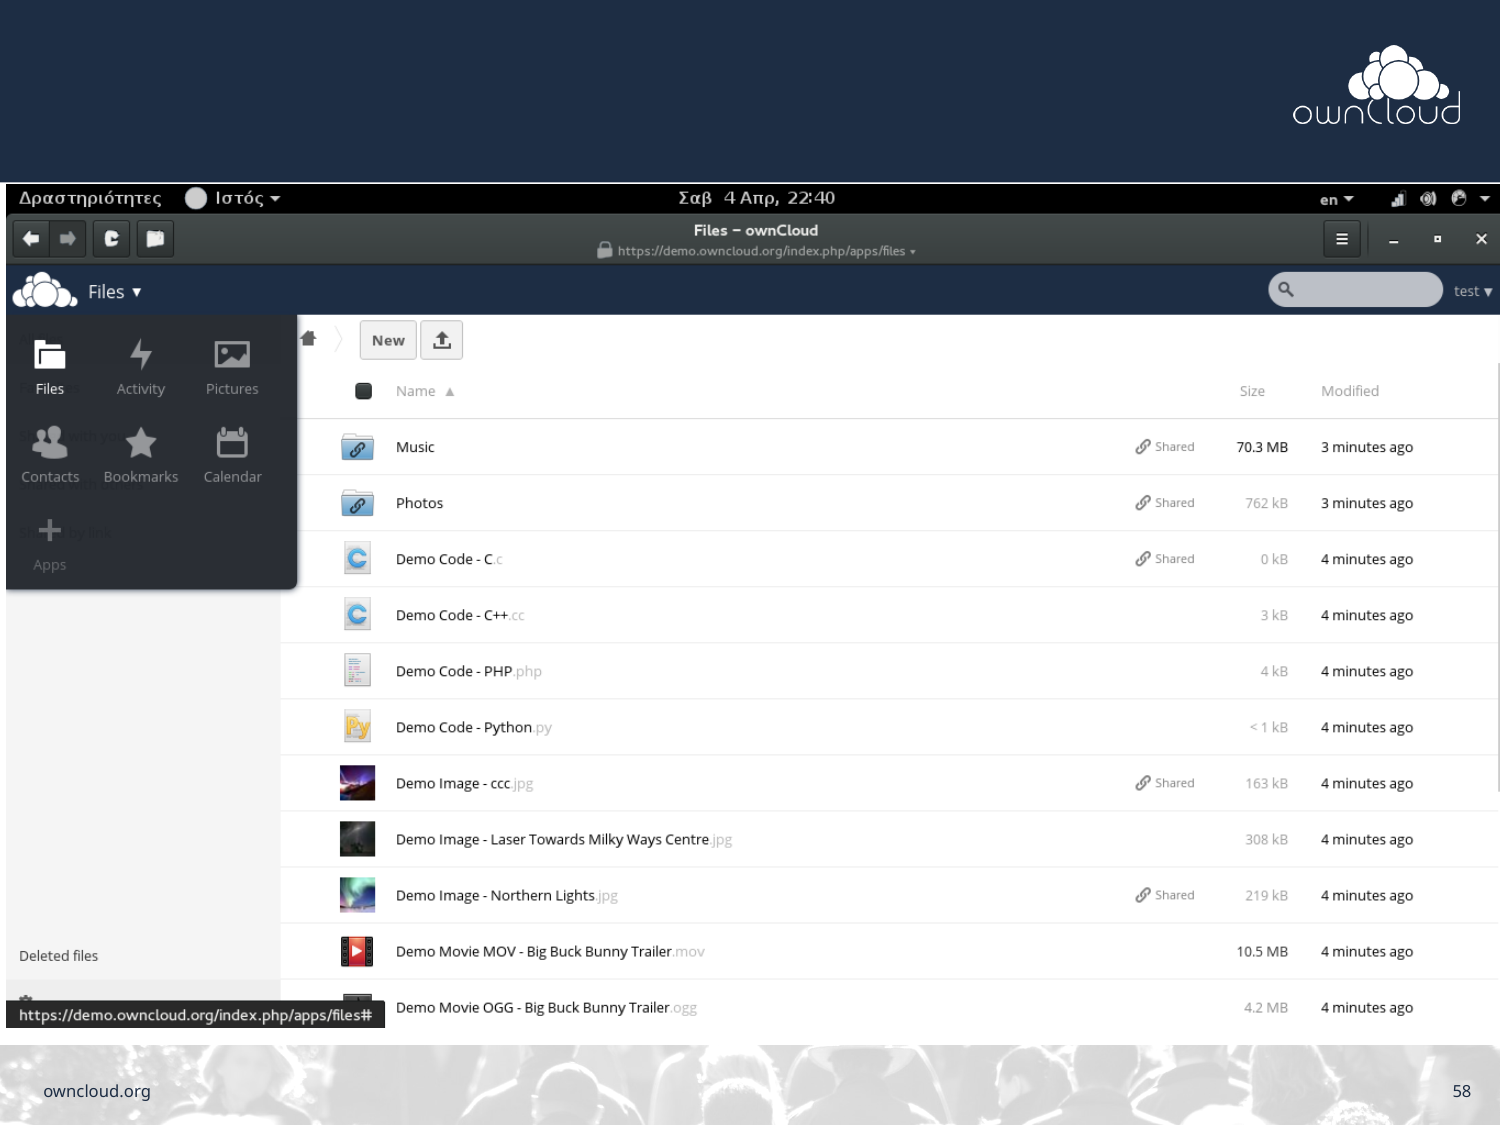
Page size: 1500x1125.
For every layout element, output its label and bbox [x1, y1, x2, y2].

picture [6, 184, 1500, 1028]
picture [0, 1045, 1500, 1125]
picture [1293, 45, 1460, 124]
